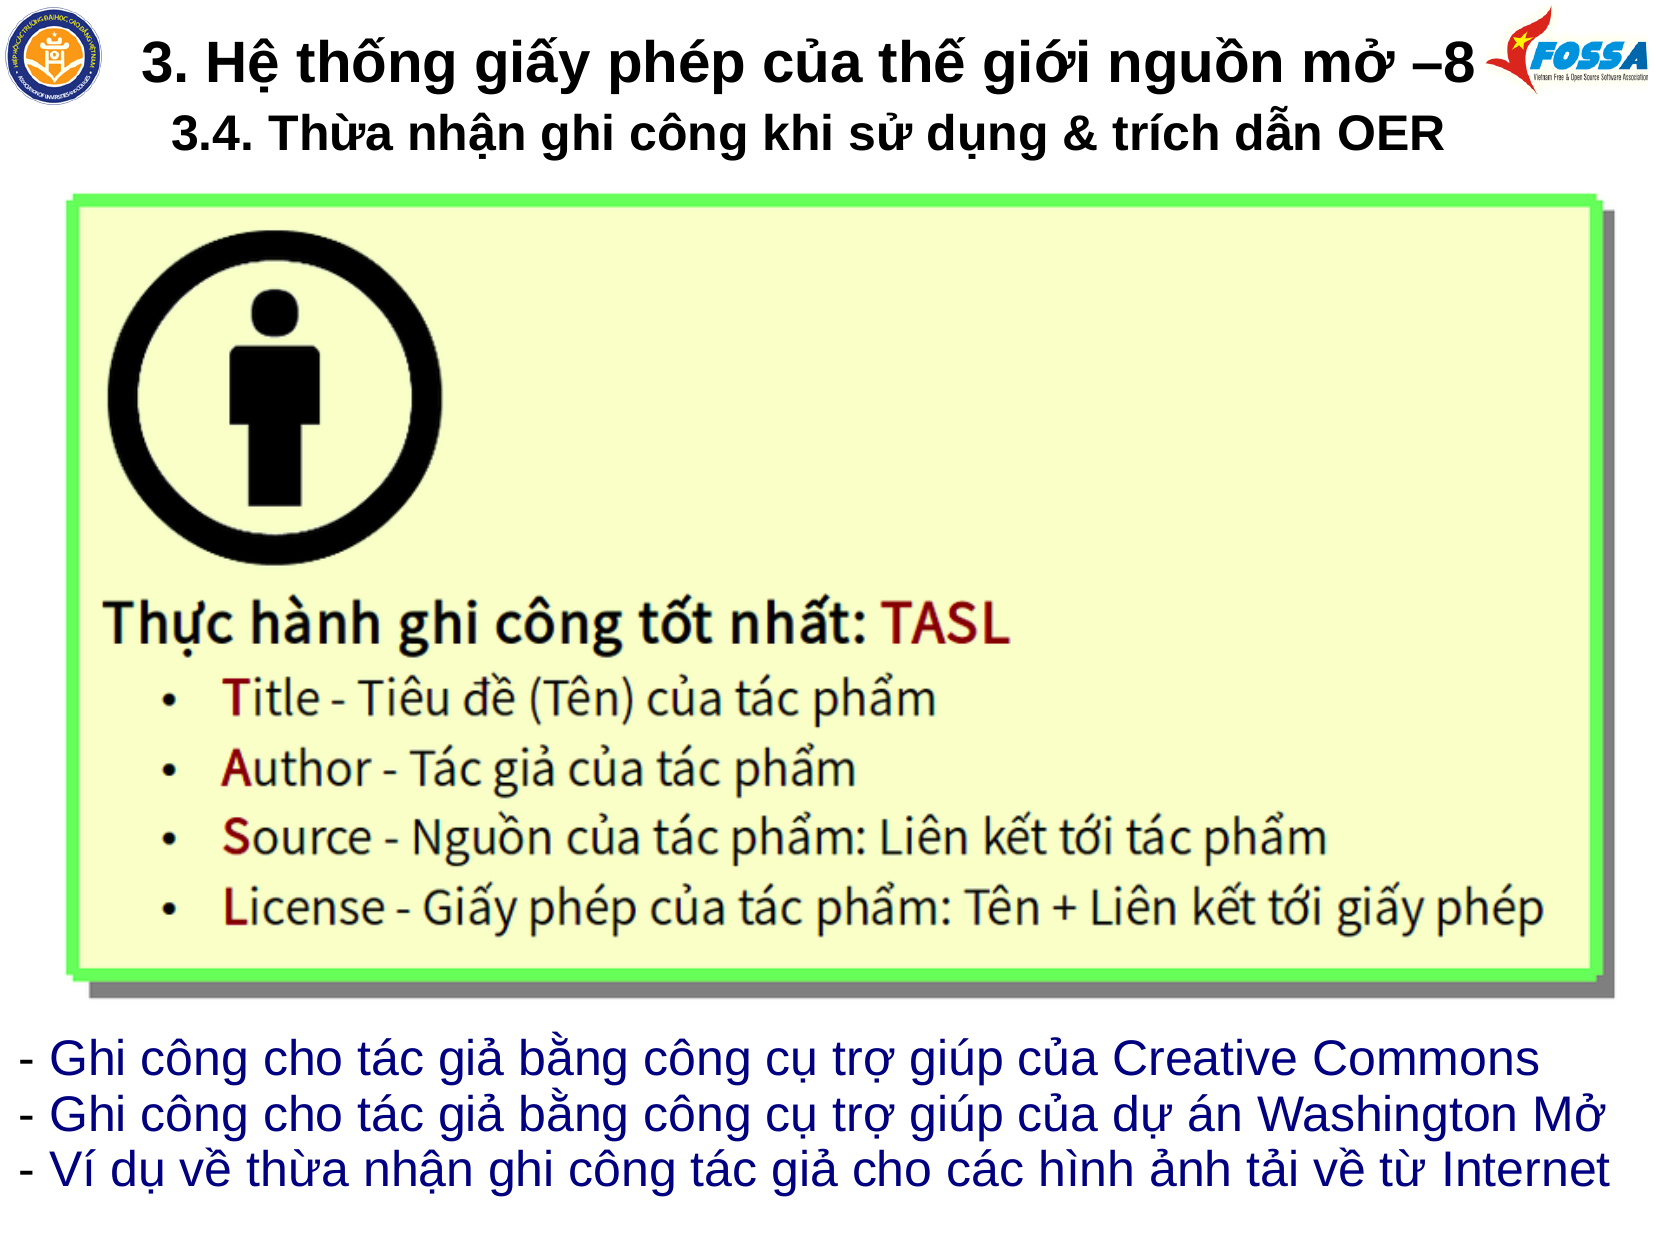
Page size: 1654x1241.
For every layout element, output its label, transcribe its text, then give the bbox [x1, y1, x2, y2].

picture [1, 5, 107, 107]
text_box - Ghi công cho tác giả bằng công cụ trợ giúp của Creative Commons - Ghi công cho tác giả bằng công cụ trợ giúp của dự án Washington Mở - Ví dụ về thừa nhận ghi công tác giả cho các hình ảnh tải về từ Internet [3, 1022, 1654, 1205]
picture [58, 189, 1620, 1007]
title 3. Hệ thống giấy phép của thế giới nguồn mở –8 3.4. Thừa nhận ghi công khi sử dụng & trích dẫn OER [65, 16, 1554, 162]
picture [1485, 5, 1648, 95]
